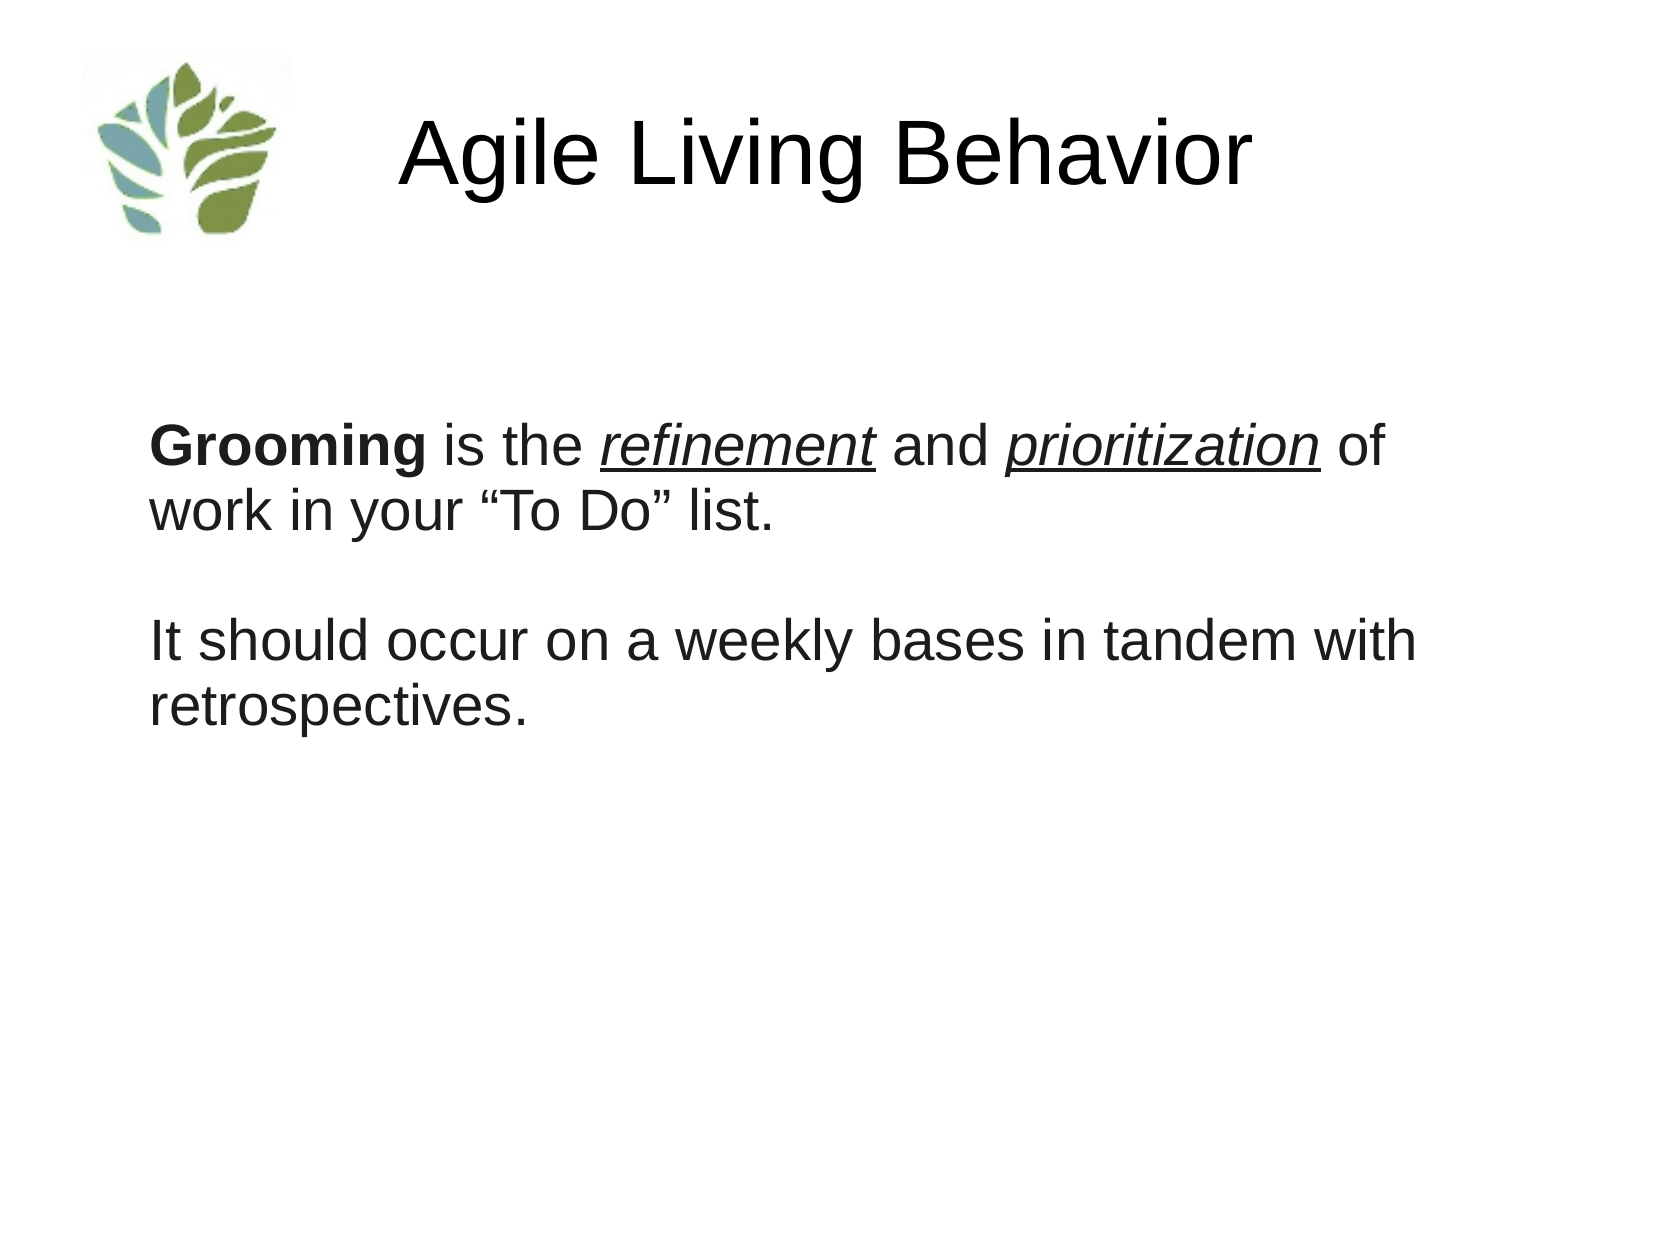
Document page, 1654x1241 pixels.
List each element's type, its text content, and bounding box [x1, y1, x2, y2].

picture [82, 49, 291, 258]
title Agile Living Behavior [291, 49, 1571, 257]
text_box Grooming is the refinement and prioritization of work in your “To Do” list. It should occur on a weekly bases in tandem with retrospectives. [135, 405, 1531, 746]
